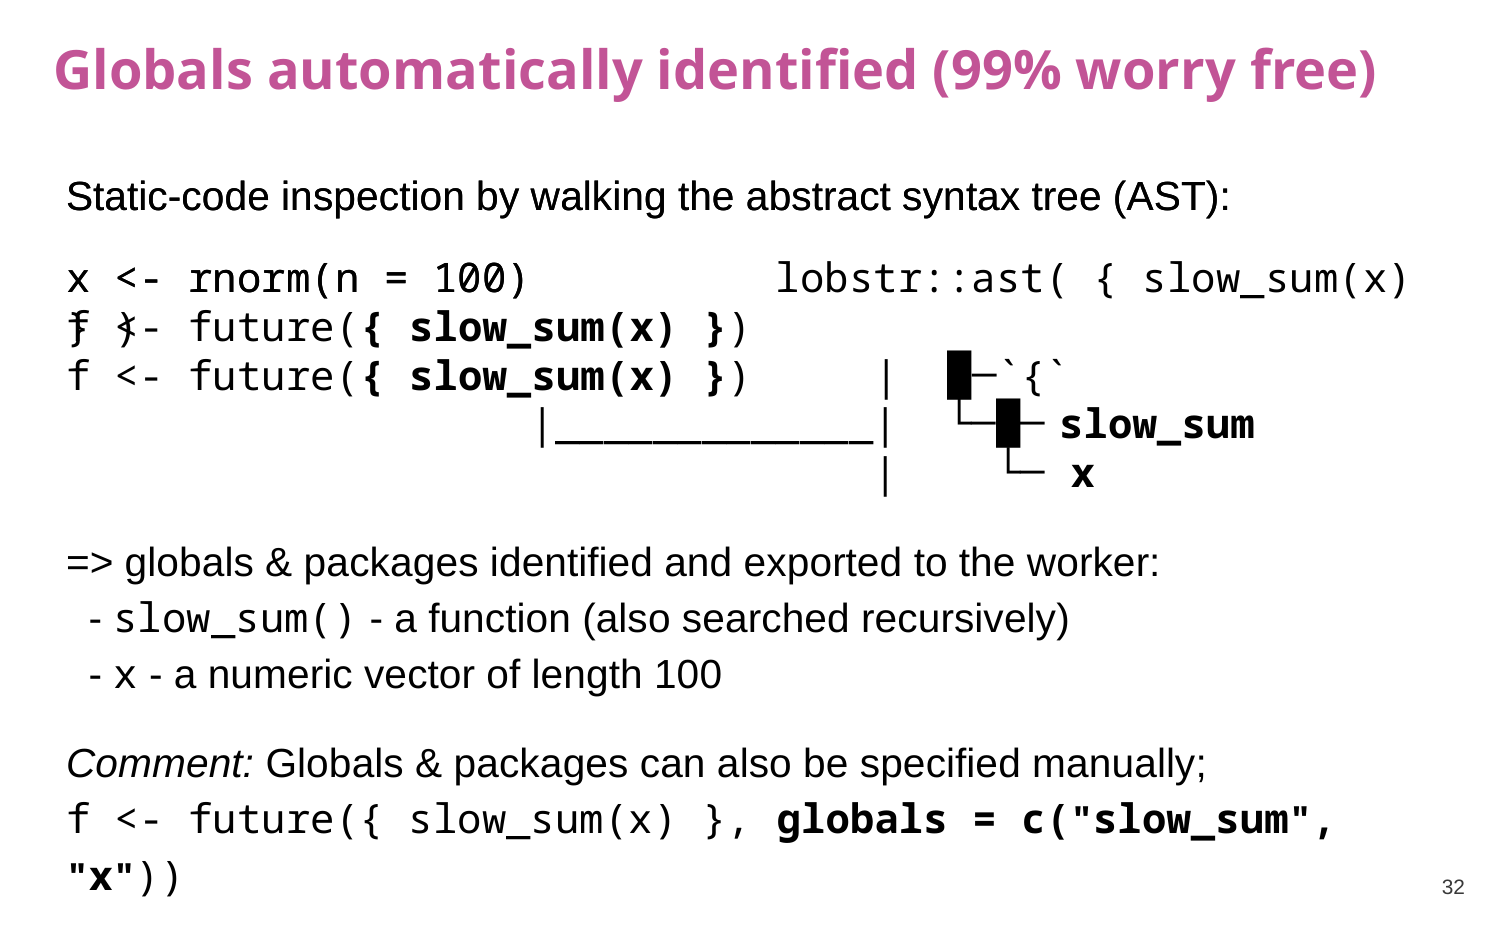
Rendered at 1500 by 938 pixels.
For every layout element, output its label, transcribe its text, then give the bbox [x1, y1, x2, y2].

title Globals automatically identified (99% worry free) [38, 20, 1463, 136]
slide_number <number> [1389, 849, 1480, 922]
list Static-code inspection by walking the abstract syntax tree (AST): x <- rnorm(n = 100) lobstr::ast( { slow_sum(x) } ) f <- future({ slow_sum(x) }) | █─`{` |_____________| └─█─ slow_sum | └─ x => globals & packages identified and exported to the worker: - slow_sum() - a function (also searched recursively) - x - a numeric vector of length 100 Comment: Globals & packages can also be specified manually; f <- future({ slow_sum(x) }, globals = c("slow_sum", "x")) [51, 147, 1449, 850]
